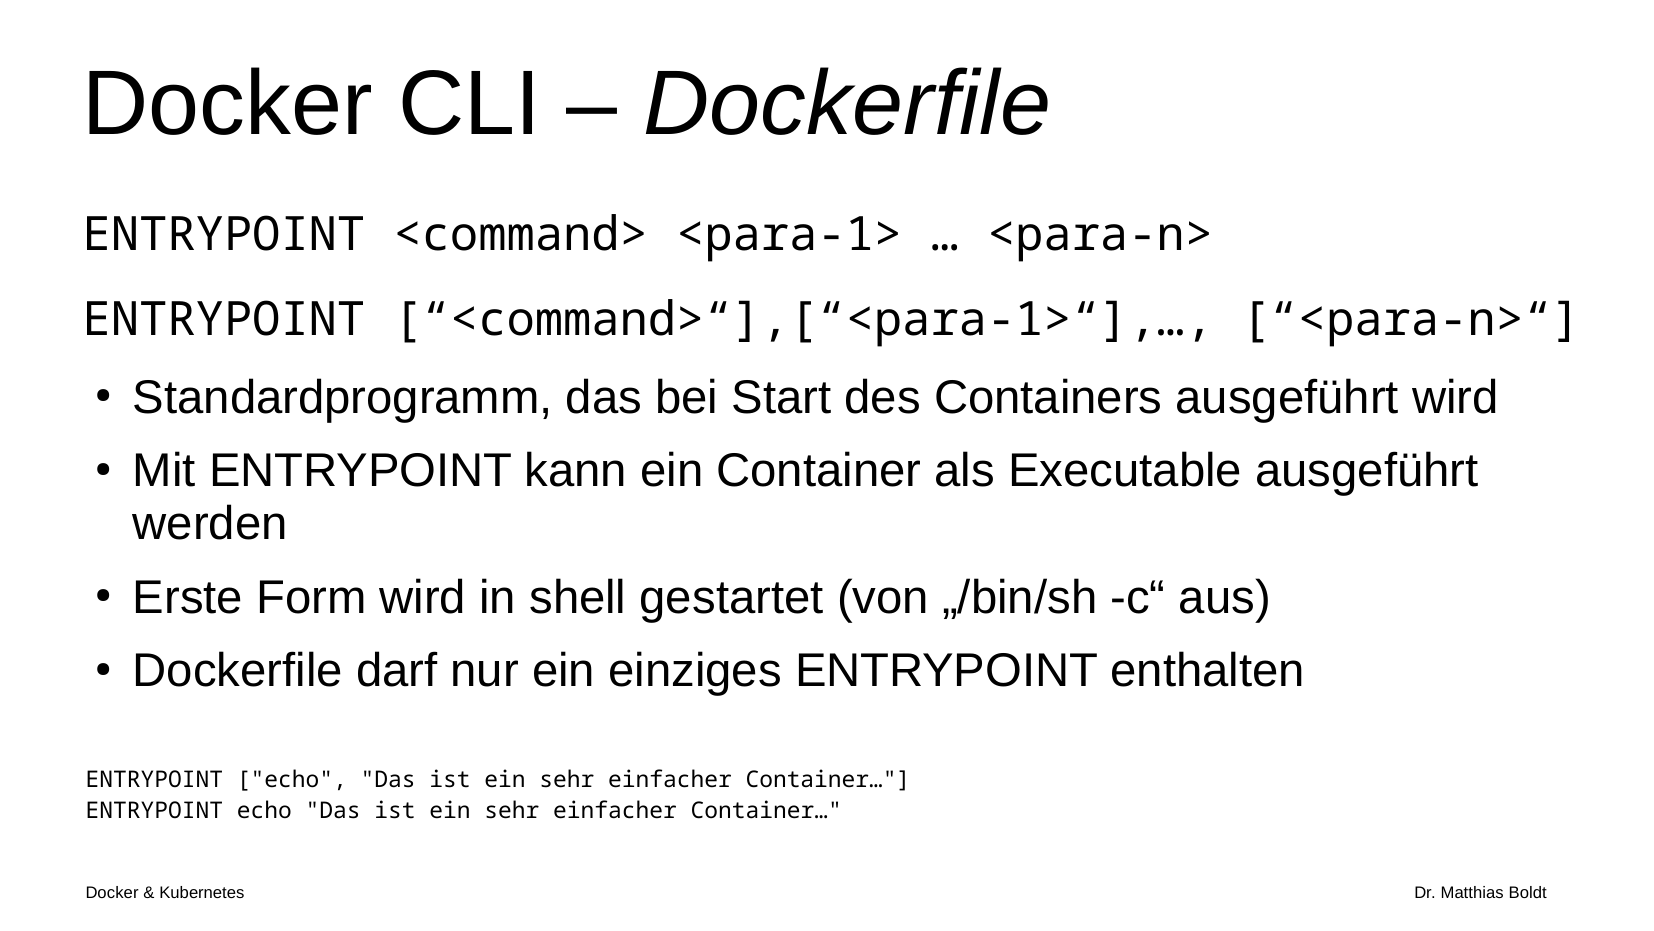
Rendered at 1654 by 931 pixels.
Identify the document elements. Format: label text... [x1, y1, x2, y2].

text_box Docker & Kubernetes Dr. Matthias Boldt [70, 875, 1563, 910]
text_box ENTRYPOINT ["echo", "Das ist ein sehr einfacher Container…"] ENTRYPOINT echo "Das ist ein sehr einfacher Container…" [70, 755, 1560, 863]
title Docker CLI – Dockerfile [82, 25, 1571, 181]
list ENTRYPOINT <command> <para-1> … <para-n> ENTRYPOINT [“<command>“],[“<para-1>“],…, [“<para-n>“] Standardprogramm, das bei Start des Containers ausgeführt wird Mit ENTRYPOINT kann ein Container als Executable ausgeführt werden Erste Form wird in shell gestartet (von „/bin/sh -c“ aus) Dockerfile darf nur ein einziges ENTRYPOINT enthalten [82, 199, 1607, 721]
